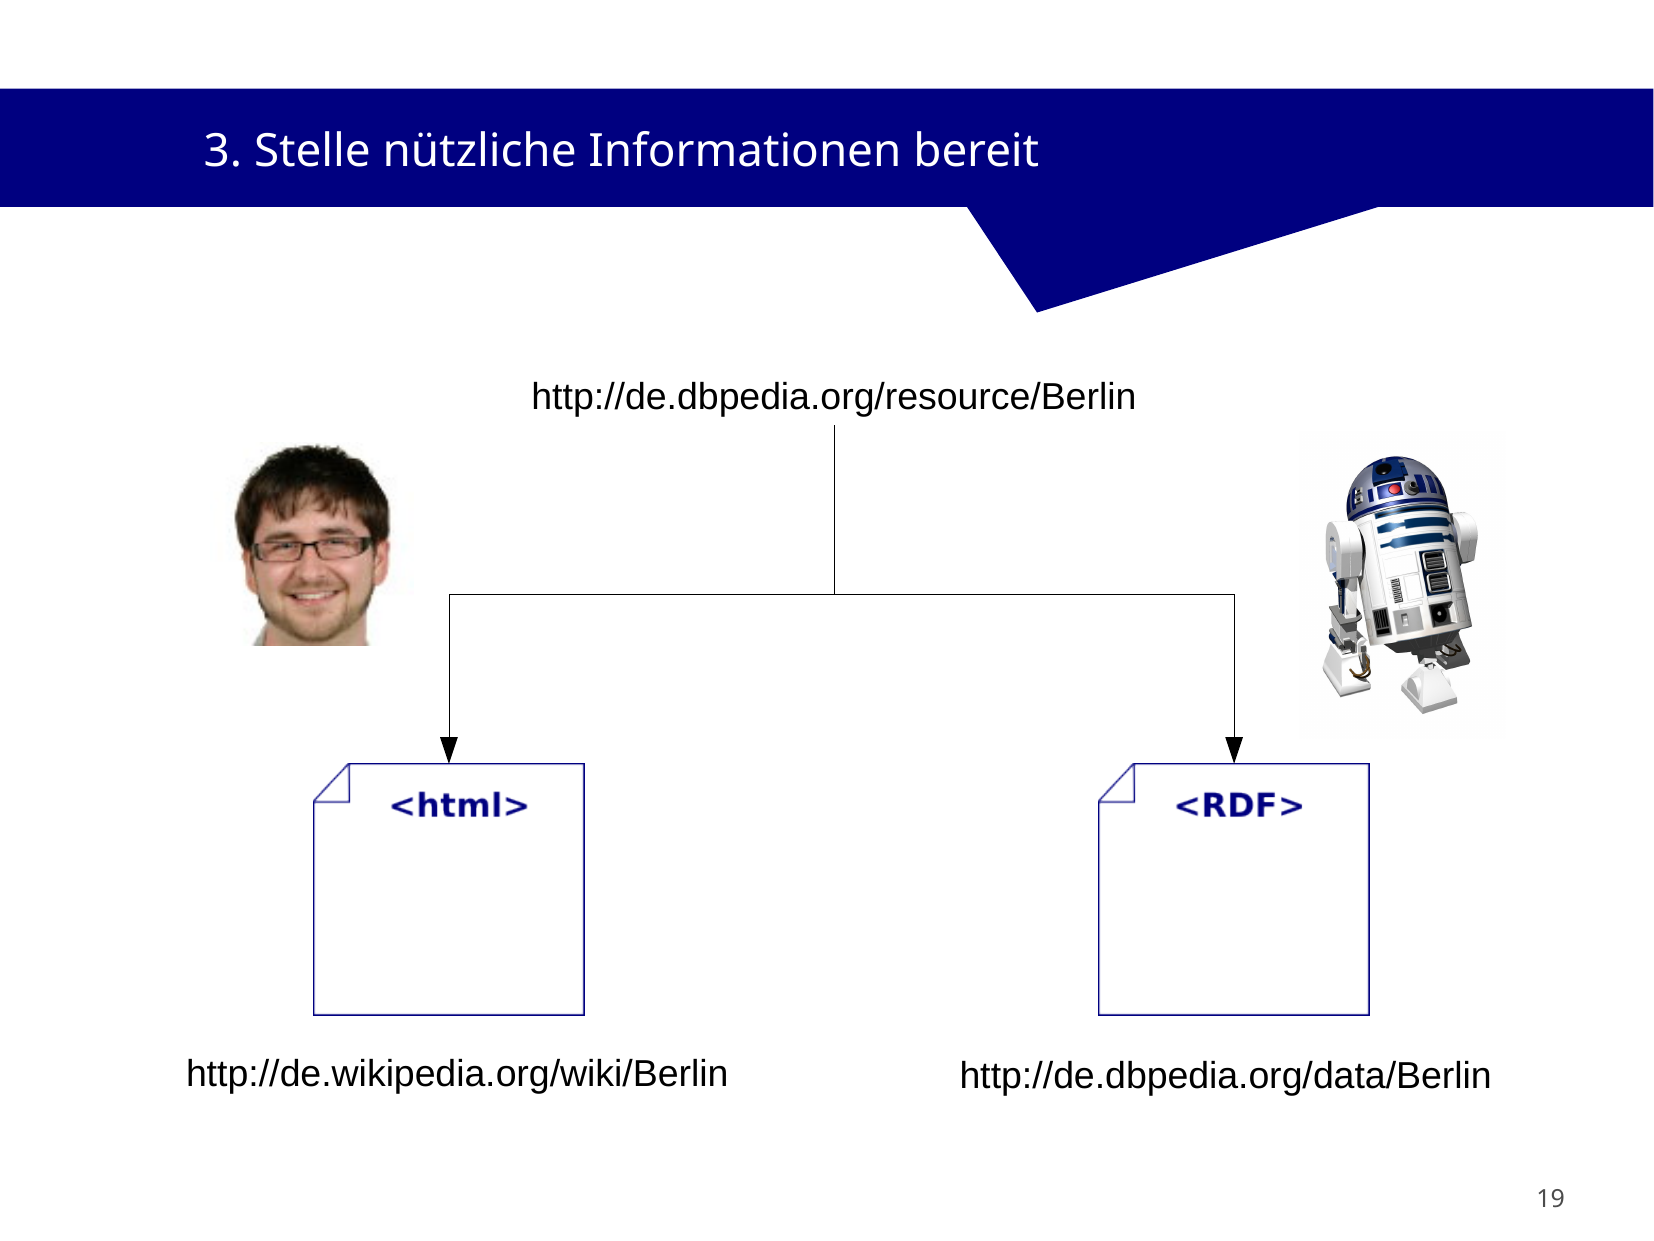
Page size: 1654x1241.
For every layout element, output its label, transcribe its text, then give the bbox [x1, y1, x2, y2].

text_box [0, 88, 1654, 313]
picture [313, 763, 585, 1016]
picture [1098, 763, 1370, 1016]
picture [1299, 431, 1506, 739]
picture [210, 442, 414, 646]
text_box http://de.dbpedia.org/resource/Berlin [516, 368, 1152, 426]
text_box http://de.wikipedia.org/wiki/Berlin [171, 1045, 744, 1103]
text_box 3. Stelle nützliche Informationen bereit [189, 109, 1160, 189]
text_box http://de.dbpedia.org/data/Berlin [944, 1047, 1580, 1105]
